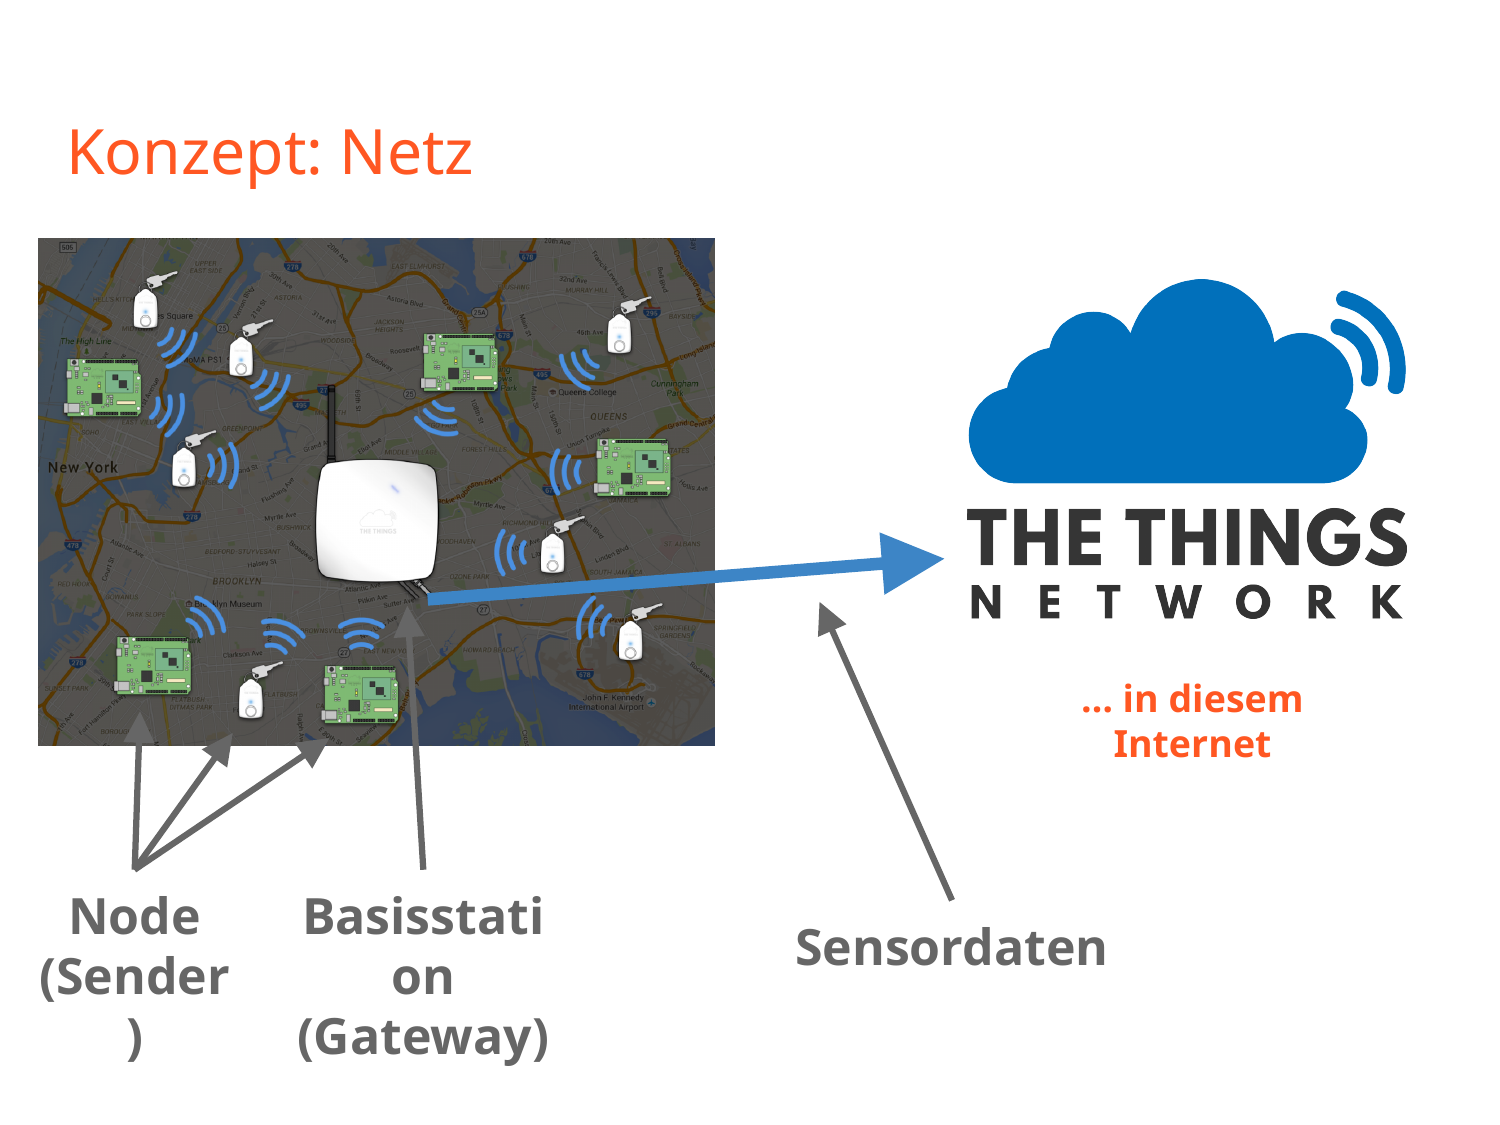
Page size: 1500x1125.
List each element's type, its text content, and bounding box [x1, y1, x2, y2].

list Node (Sender) [16, 869, 253, 962]
title Konzept: Netz [51, 97, 1449, 223]
picture [38, 238, 715, 746]
text_box … in diesem Internet [992, 659, 1393, 746]
list Sensordaten [683, 900, 1221, 993]
list Basisstation (Gateway) [274, 869, 573, 962]
picture [967, 279, 1407, 619]
